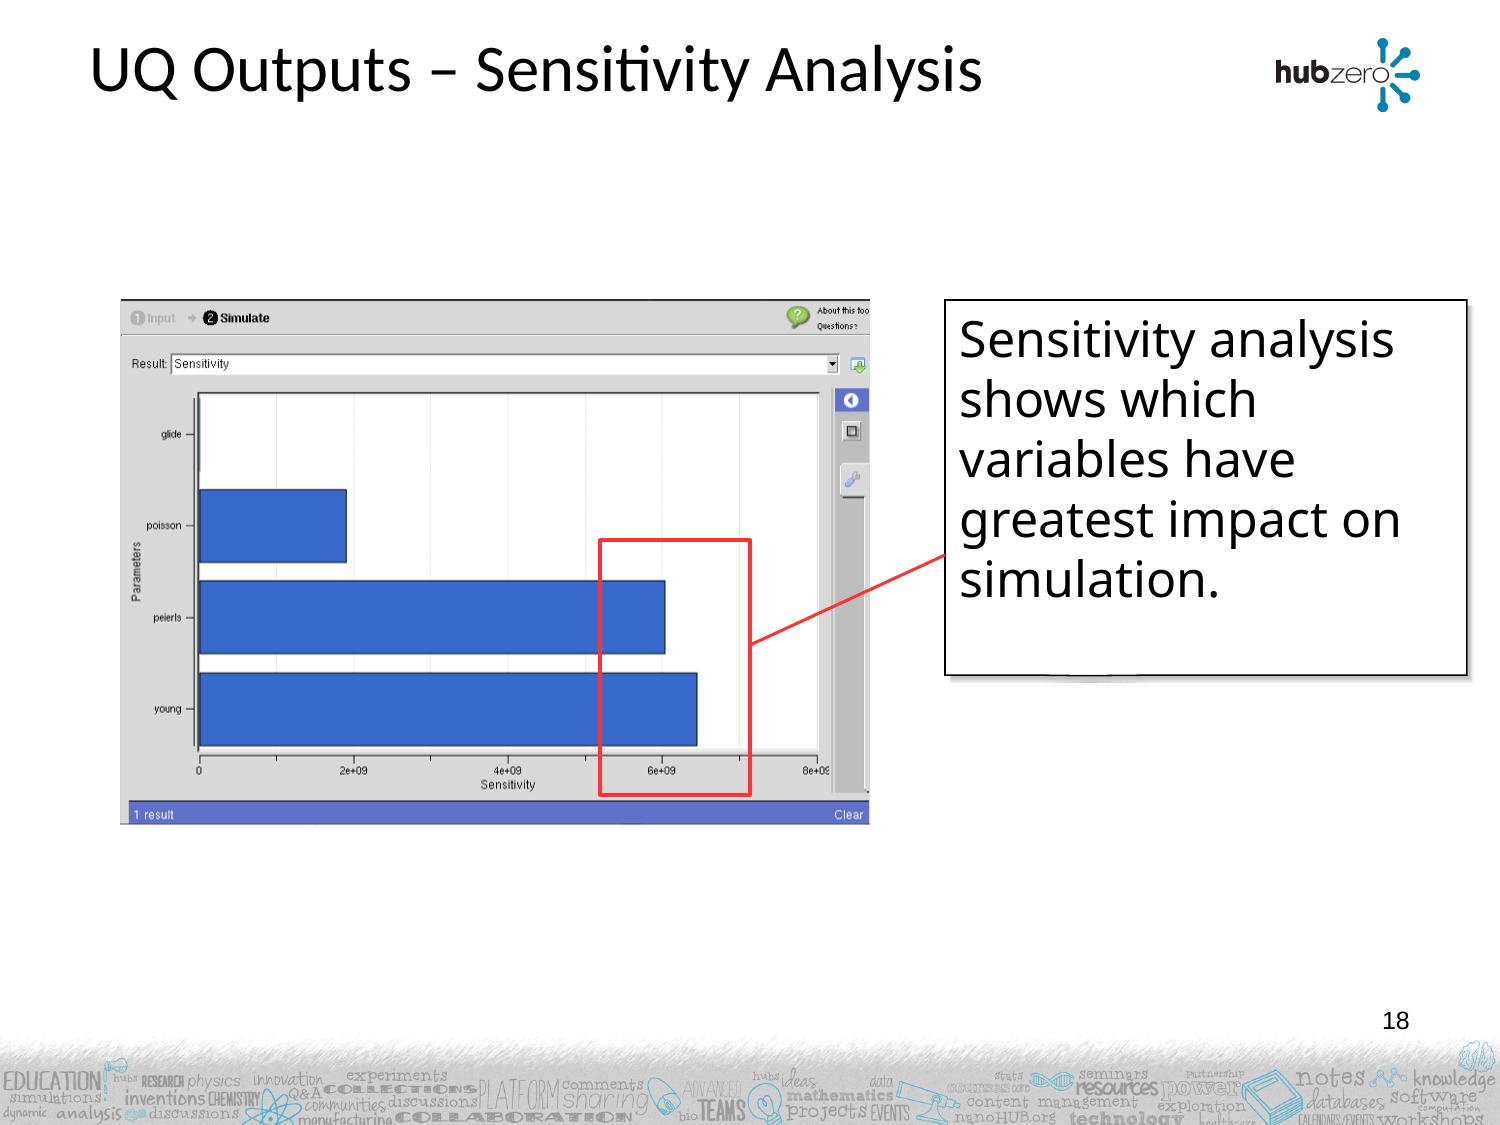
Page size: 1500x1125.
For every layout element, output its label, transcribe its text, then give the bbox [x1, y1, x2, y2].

picture [120, 299, 870, 825]
picture [1272, 35, 1423, 115]
picture [0, 1034, 1500, 1125]
text_box Sensitivity analysis shows which variables have greatest impact on simulation. [945, 299, 1467, 676]
text_box UQ Outputs – Sensitivity Analysis [75, 12, 1249, 118]
picture [602, 542, 748, 793]
text_box <number> [1074, 989, 1425, 1050]
